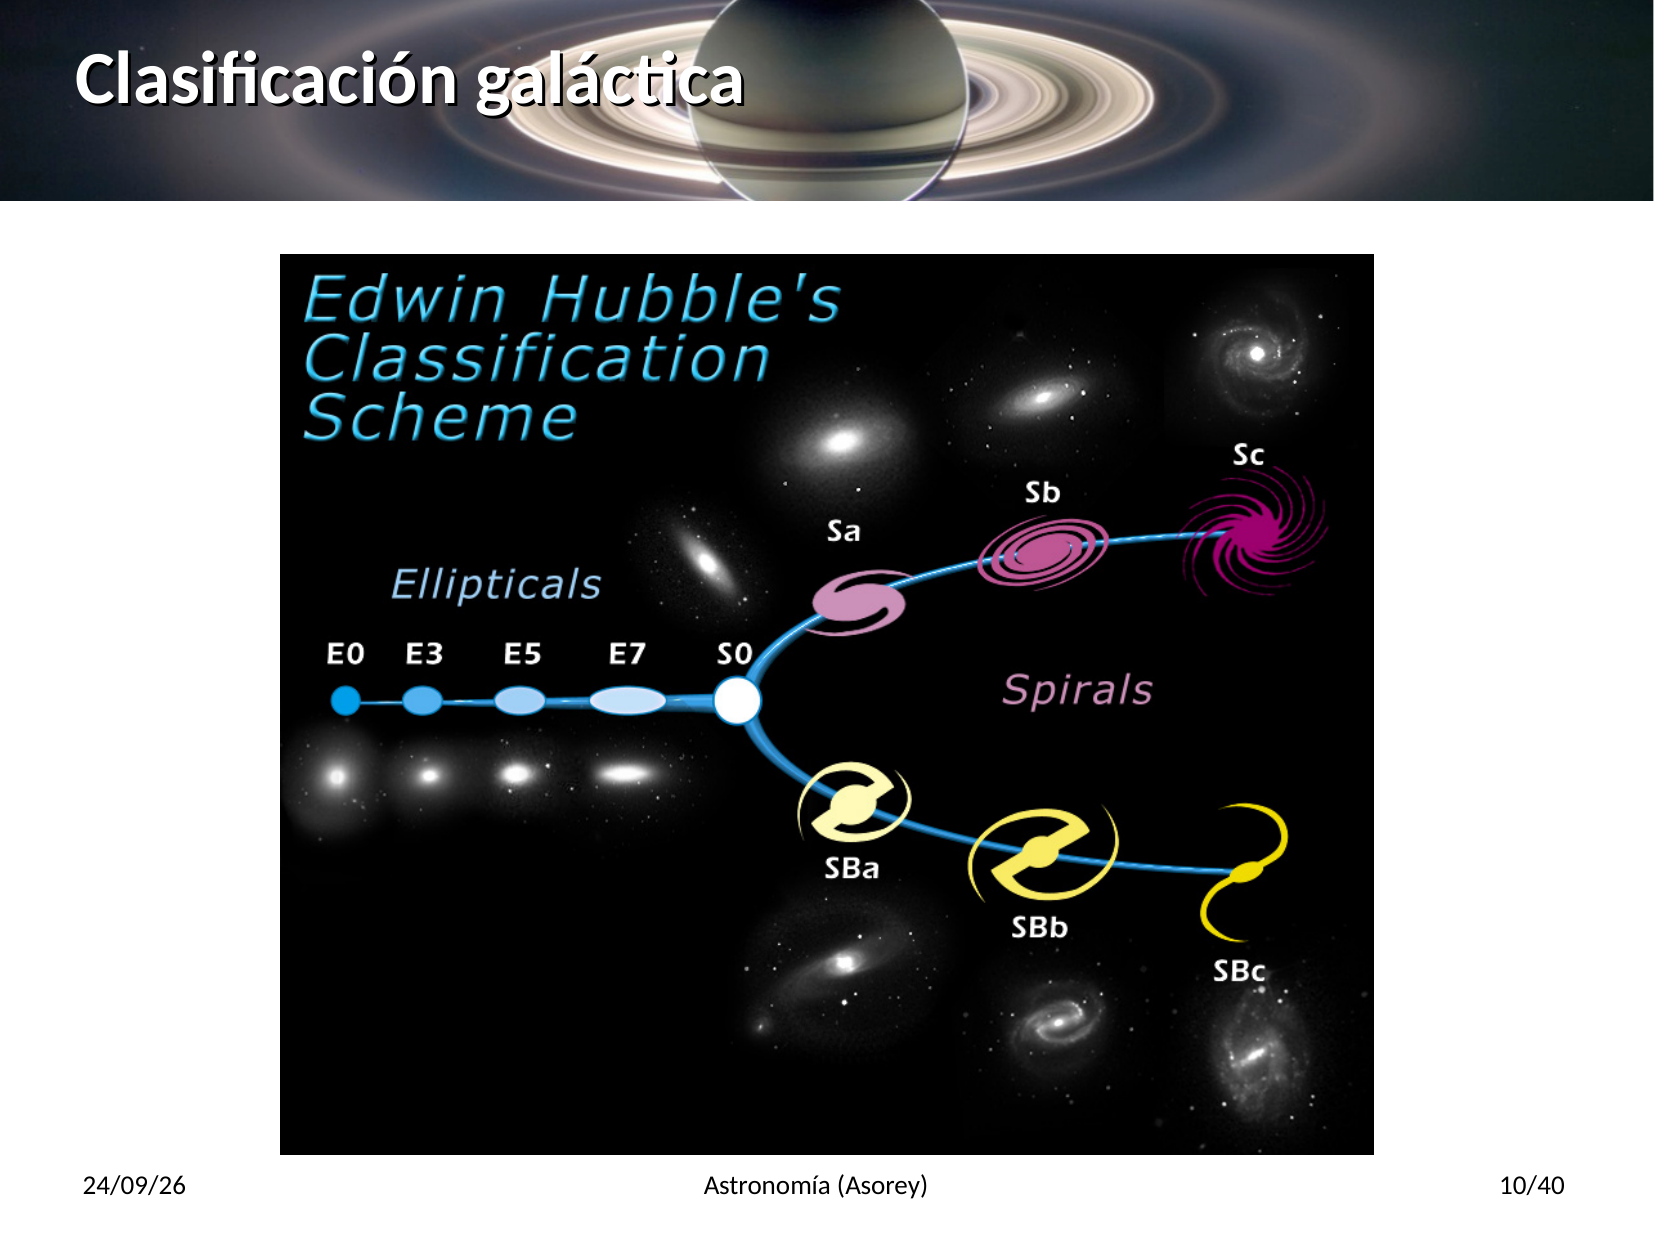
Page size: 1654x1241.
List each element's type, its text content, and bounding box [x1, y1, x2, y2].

picture [280, 254, 1374, 1156]
title Clasificación galáctica [75, 19, 1564, 151]
picture [0, 0, 1654, 201]
